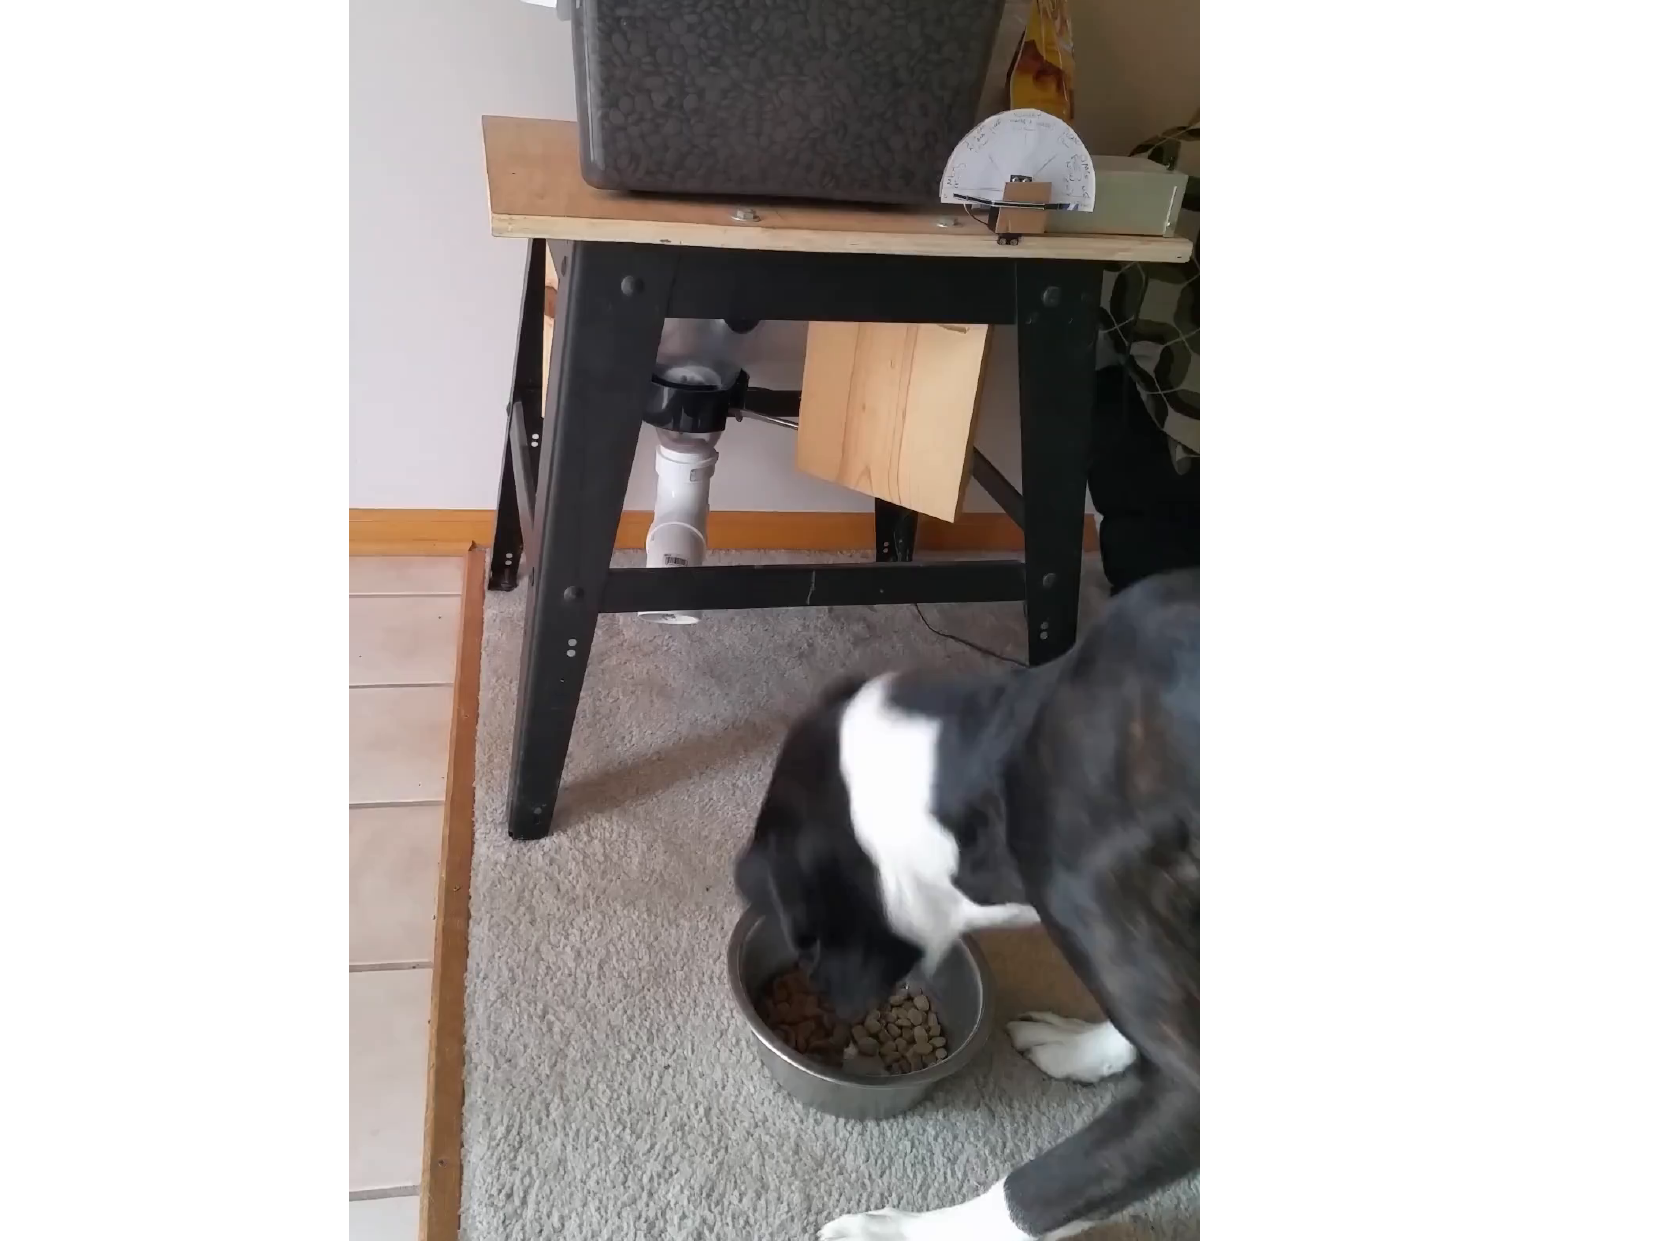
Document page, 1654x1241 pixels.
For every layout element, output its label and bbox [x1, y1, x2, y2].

text_box [348, 0, 1201, 1241]
